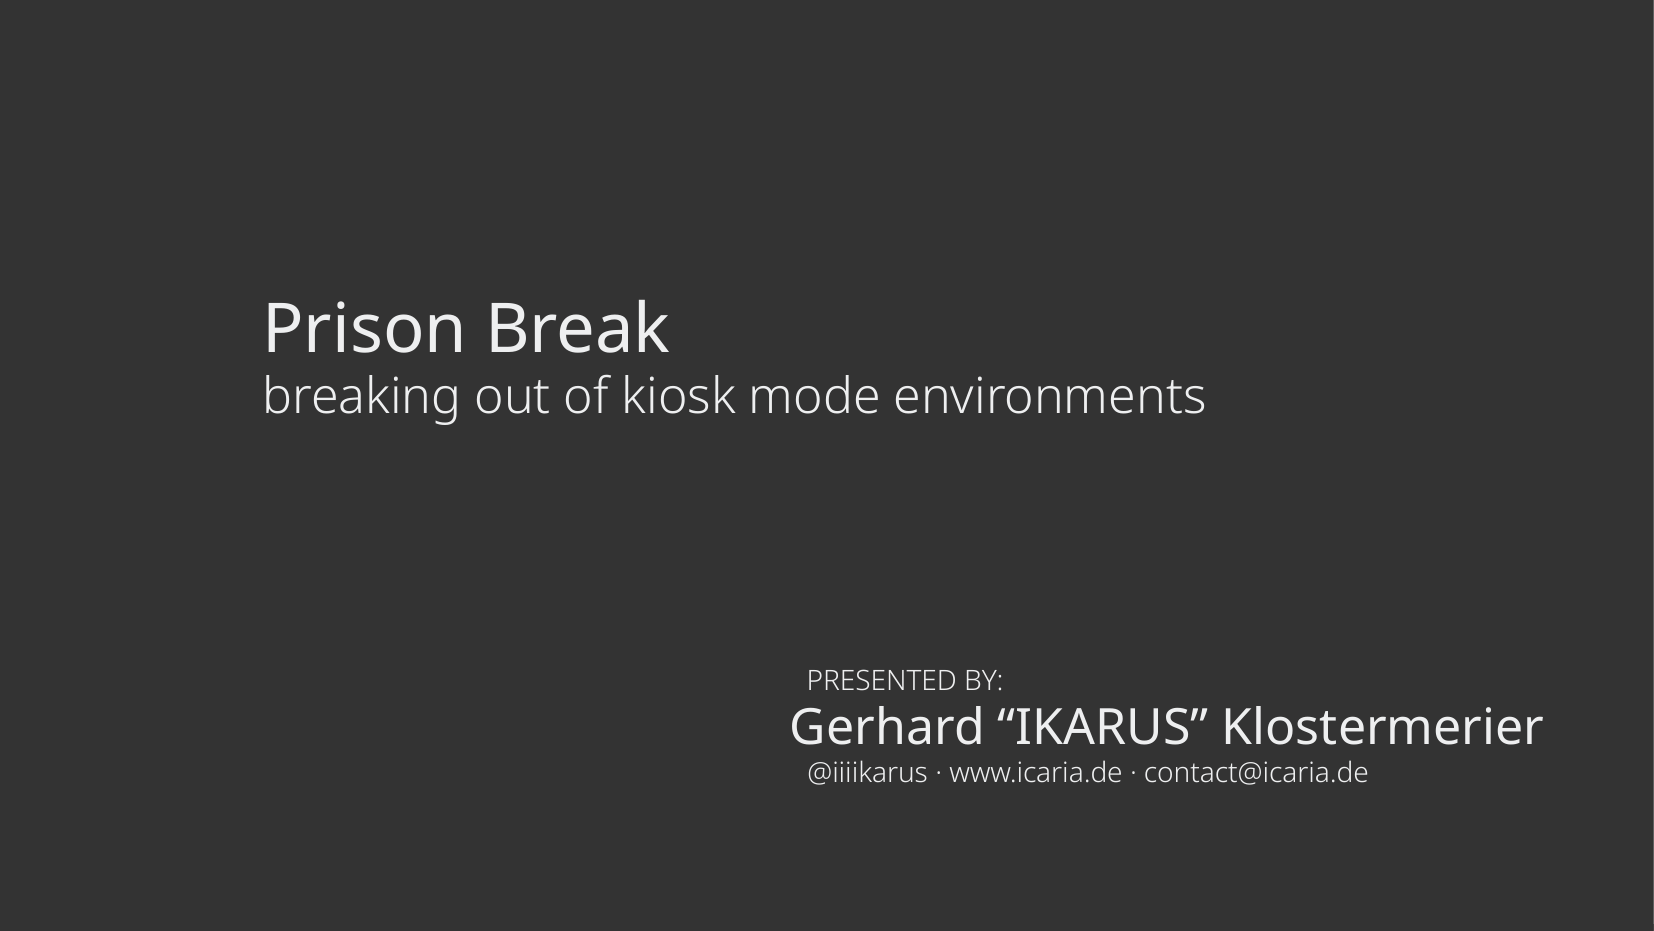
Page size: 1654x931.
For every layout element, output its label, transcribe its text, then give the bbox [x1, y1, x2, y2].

text_box PRESENTED BY: [791, 652, 1548, 709]
subtitle breaking out of kiosk mode environments [262, 357, 1613, 430]
text_box @iiiikarus · www.icaria.de · contact@icaria.de [792, 745, 1571, 841]
title Prison Break [262, 275, 1613, 357]
text_box Gerhard “IKARUS” Klostermerier [791, 709, 1543, 771]
